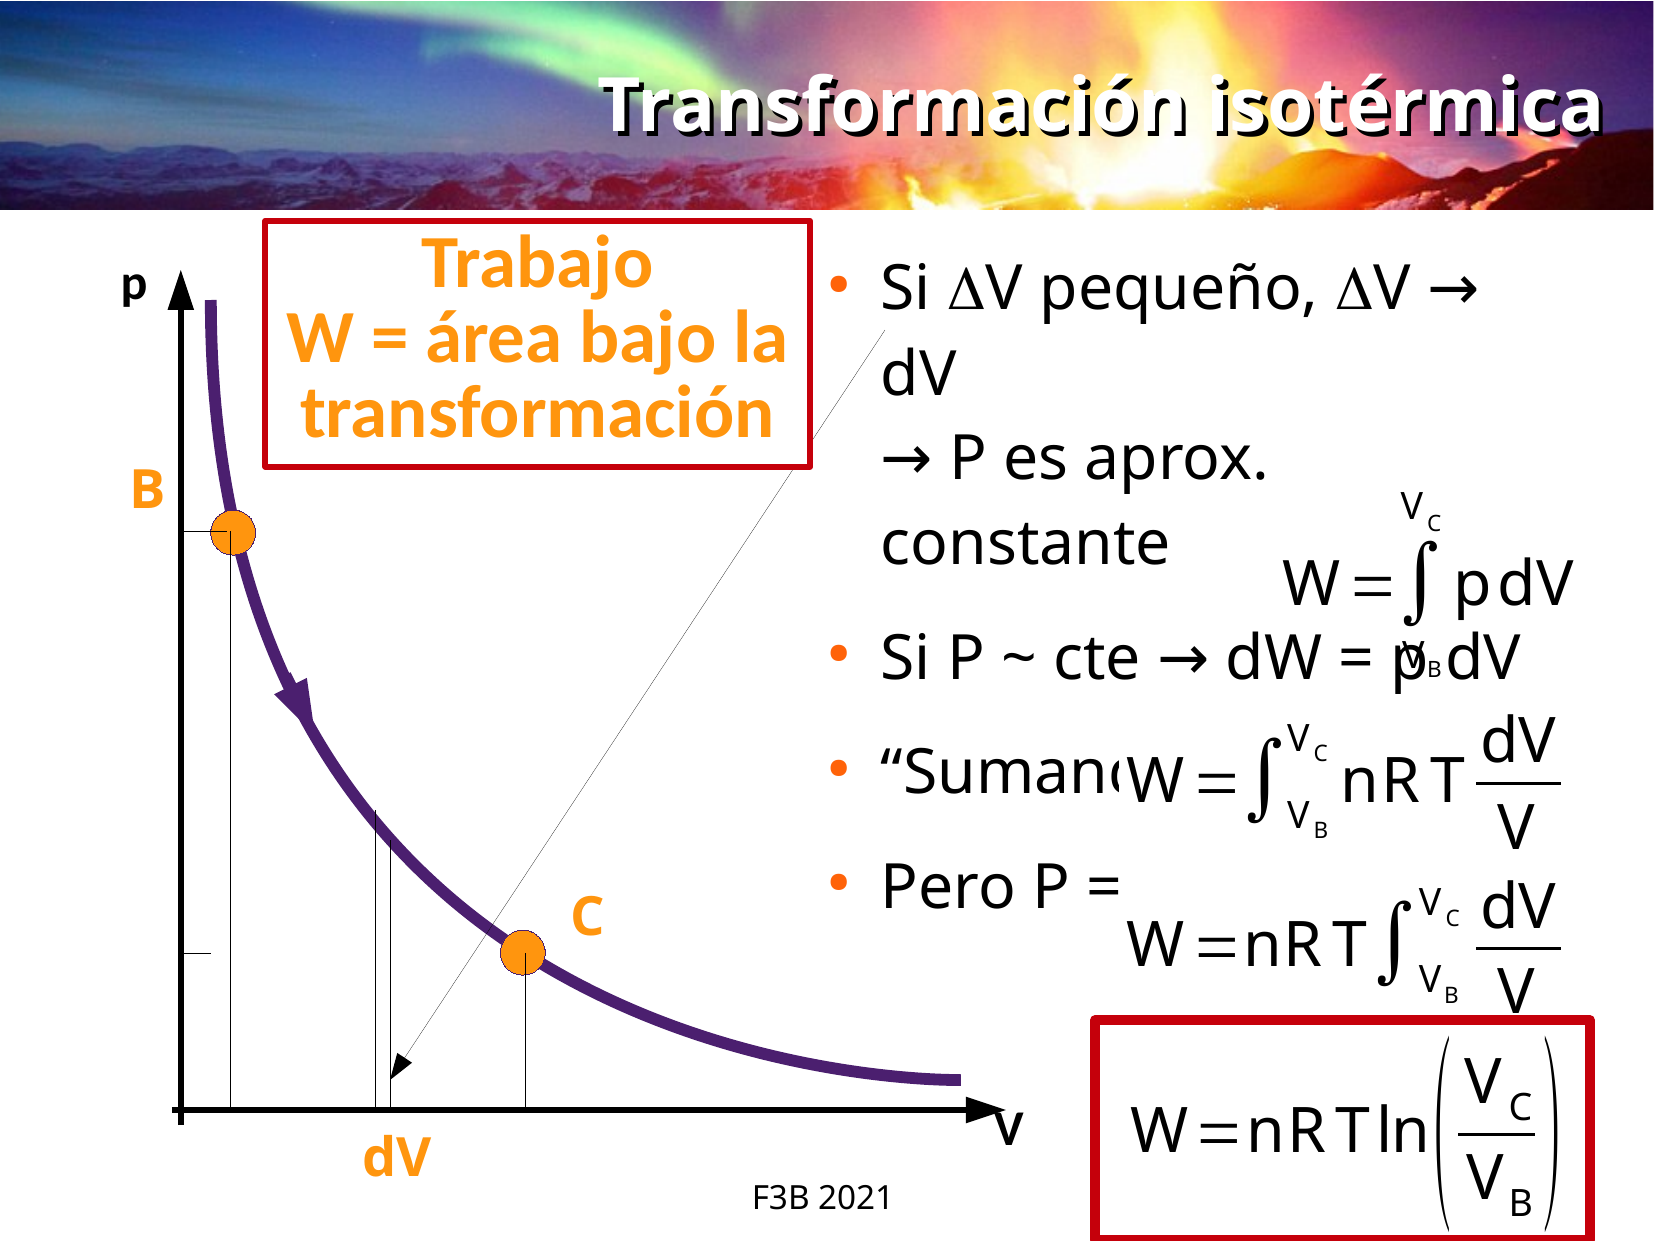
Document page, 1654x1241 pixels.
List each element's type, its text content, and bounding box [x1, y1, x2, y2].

title Transformación isotérmica [45, 15, 1606, 191]
picture [0, 1, 1654, 210]
text_box C [544, 870, 631, 959]
text_box Trabajo W = área bajo la transformación [265, 220, 811, 467]
text_box dV [330, 1111, 466, 1201]
text_box p [105, 255, 172, 331]
text_box V [979, 1129, 1048, 1177]
text_box B [105, 443, 191, 532]
chart [1118, 702, 1570, 1015]
list Si DV pequeño, DV → dV → P es aprox. constante Si P ~ cte → dW = p dV “Sumando”: Pero P = n R T / V: [810, 243, 1537, 1129]
chart [1275, 483, 1582, 685]
text_box [210, 510, 256, 556]
chart [1118, 1025, 1570, 1235]
text_box [500, 930, 545, 976]
